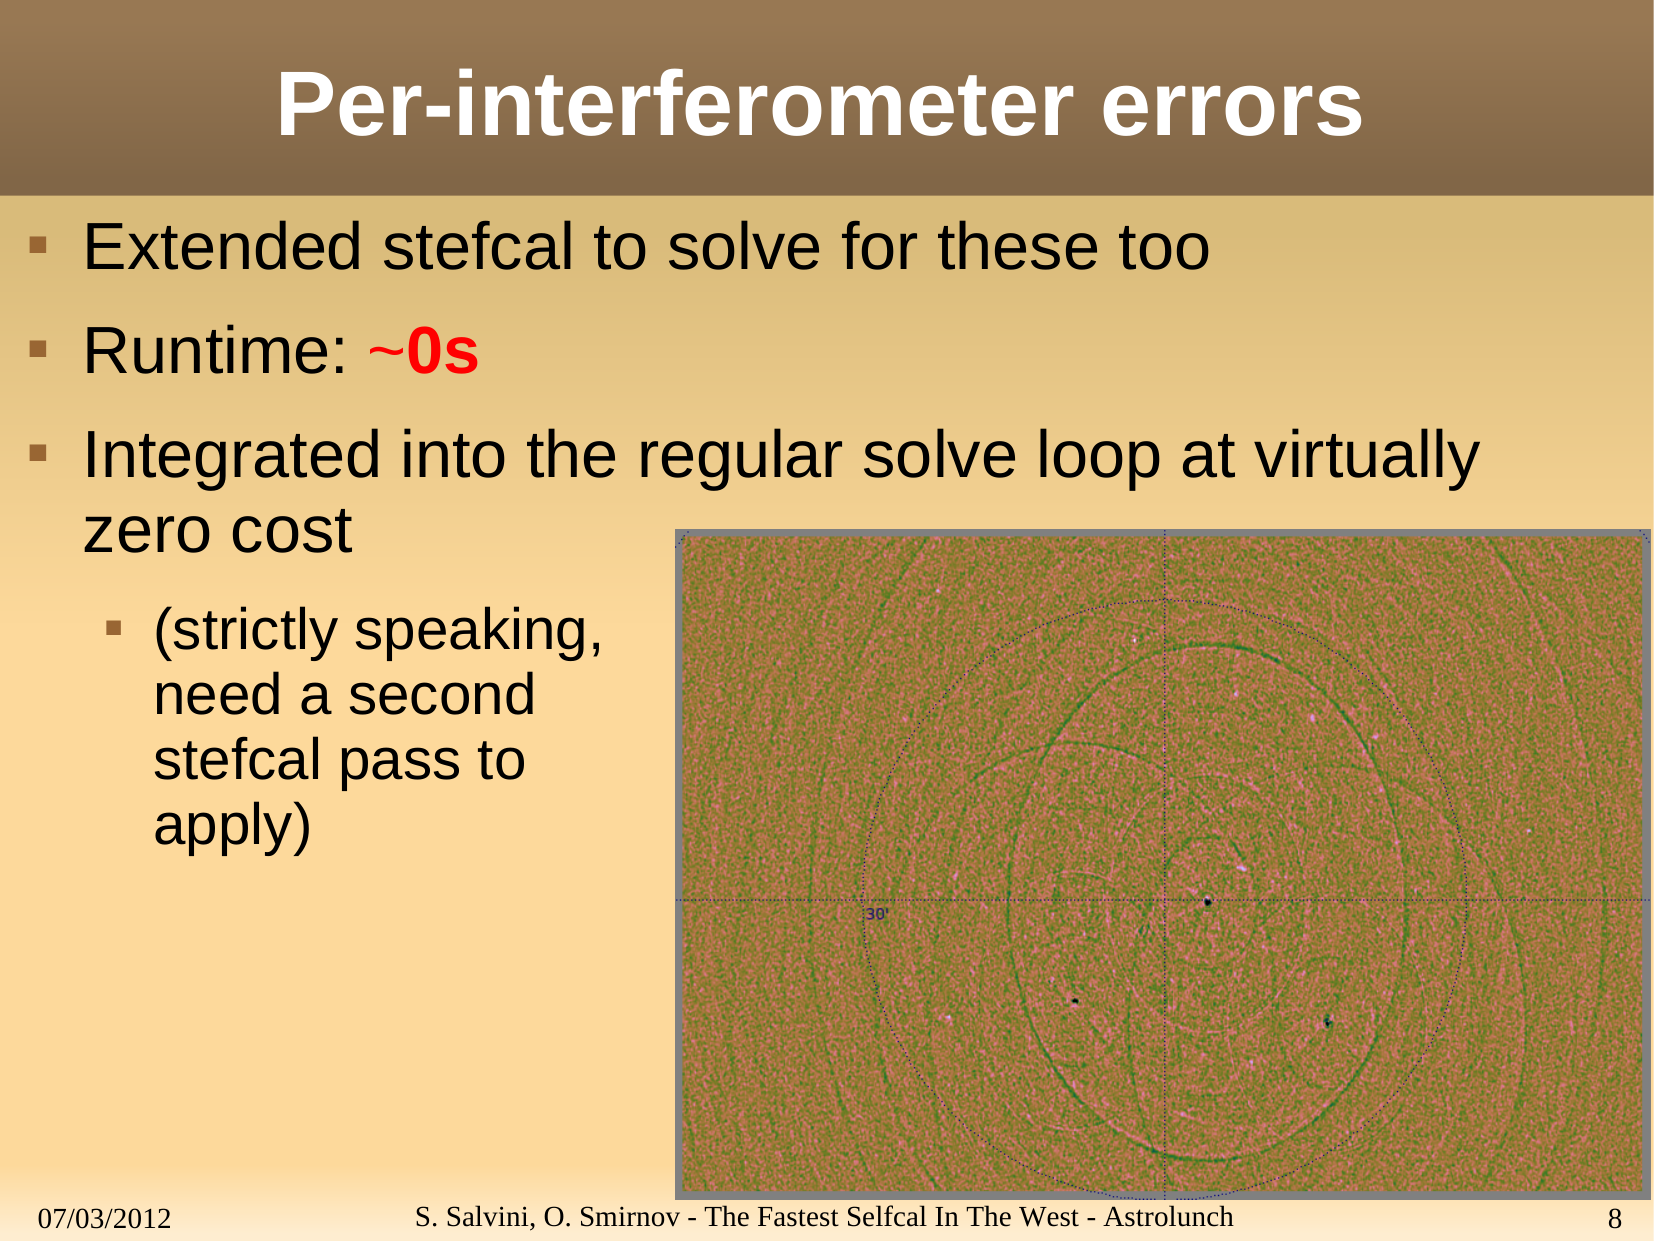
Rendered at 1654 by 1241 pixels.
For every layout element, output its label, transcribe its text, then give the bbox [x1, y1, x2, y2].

title Per-interferometer errors [76, 7, 1565, 200]
picture [0, 0, 1654, 1241]
list Extended stefcal to solve for these too Runtime: ~0s Integrated into the regular solve loop at virtually zero cost (strictly speaking, need a second stefcal pass to apply) [11, 208, 1501, 1013]
